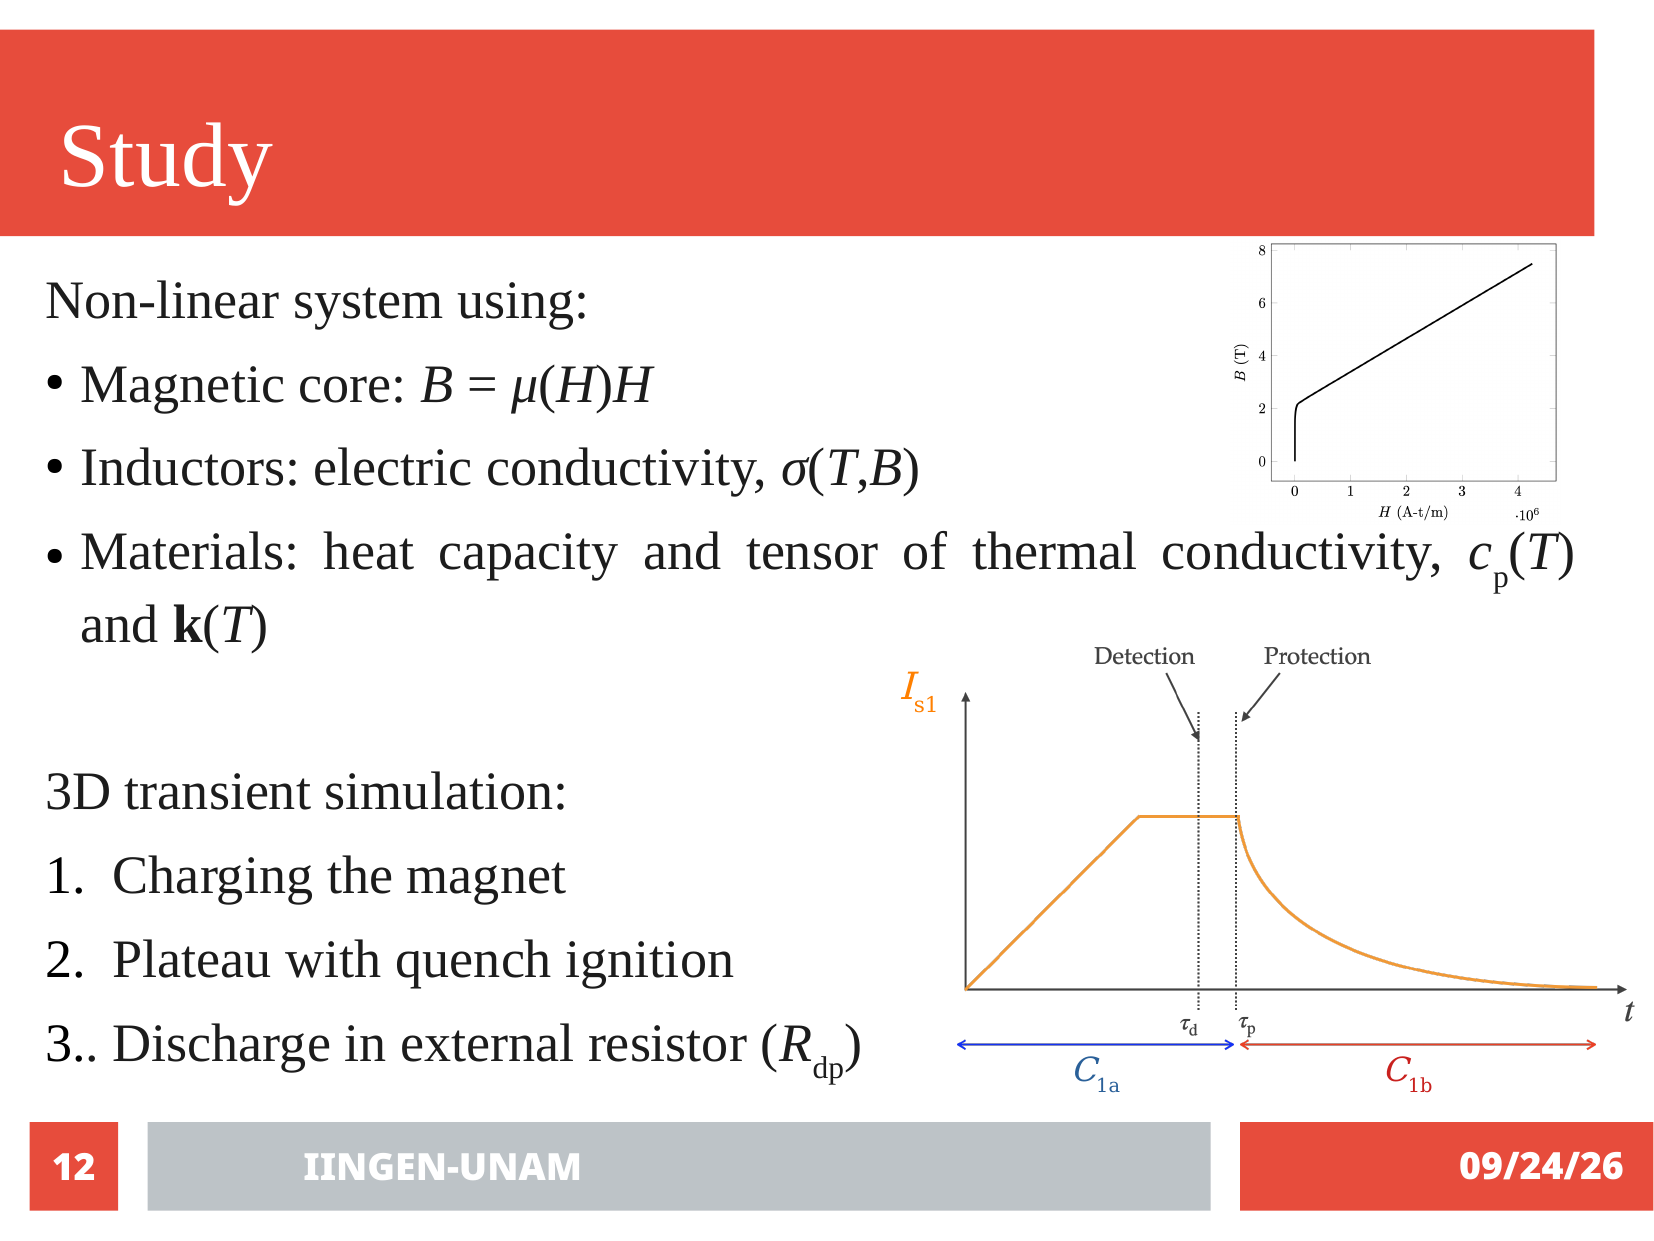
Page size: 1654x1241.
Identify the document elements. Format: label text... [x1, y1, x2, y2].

text_box Is1 [884, 662, 960, 738]
list Non-linear system using: Magnetic core: B = μ(H)H Inductors: electric conductivity, σ(T,B) Materials: heat capacity and tensor of thermal conductivity, cp(T) and k(T) 3D transient simulation: Charging the magnet Plateau with quench ignition . Discharge in external resistor (Rdp) [45, 270, 1576, 1111]
title Study [59, 59, 1595, 207]
picture [1230, 239, 1561, 525]
picture [929, 633, 1635, 1080]
text_box C1b [1367, 1048, 1458, 1110]
text_box C1a [1055, 1048, 1146, 1110]
